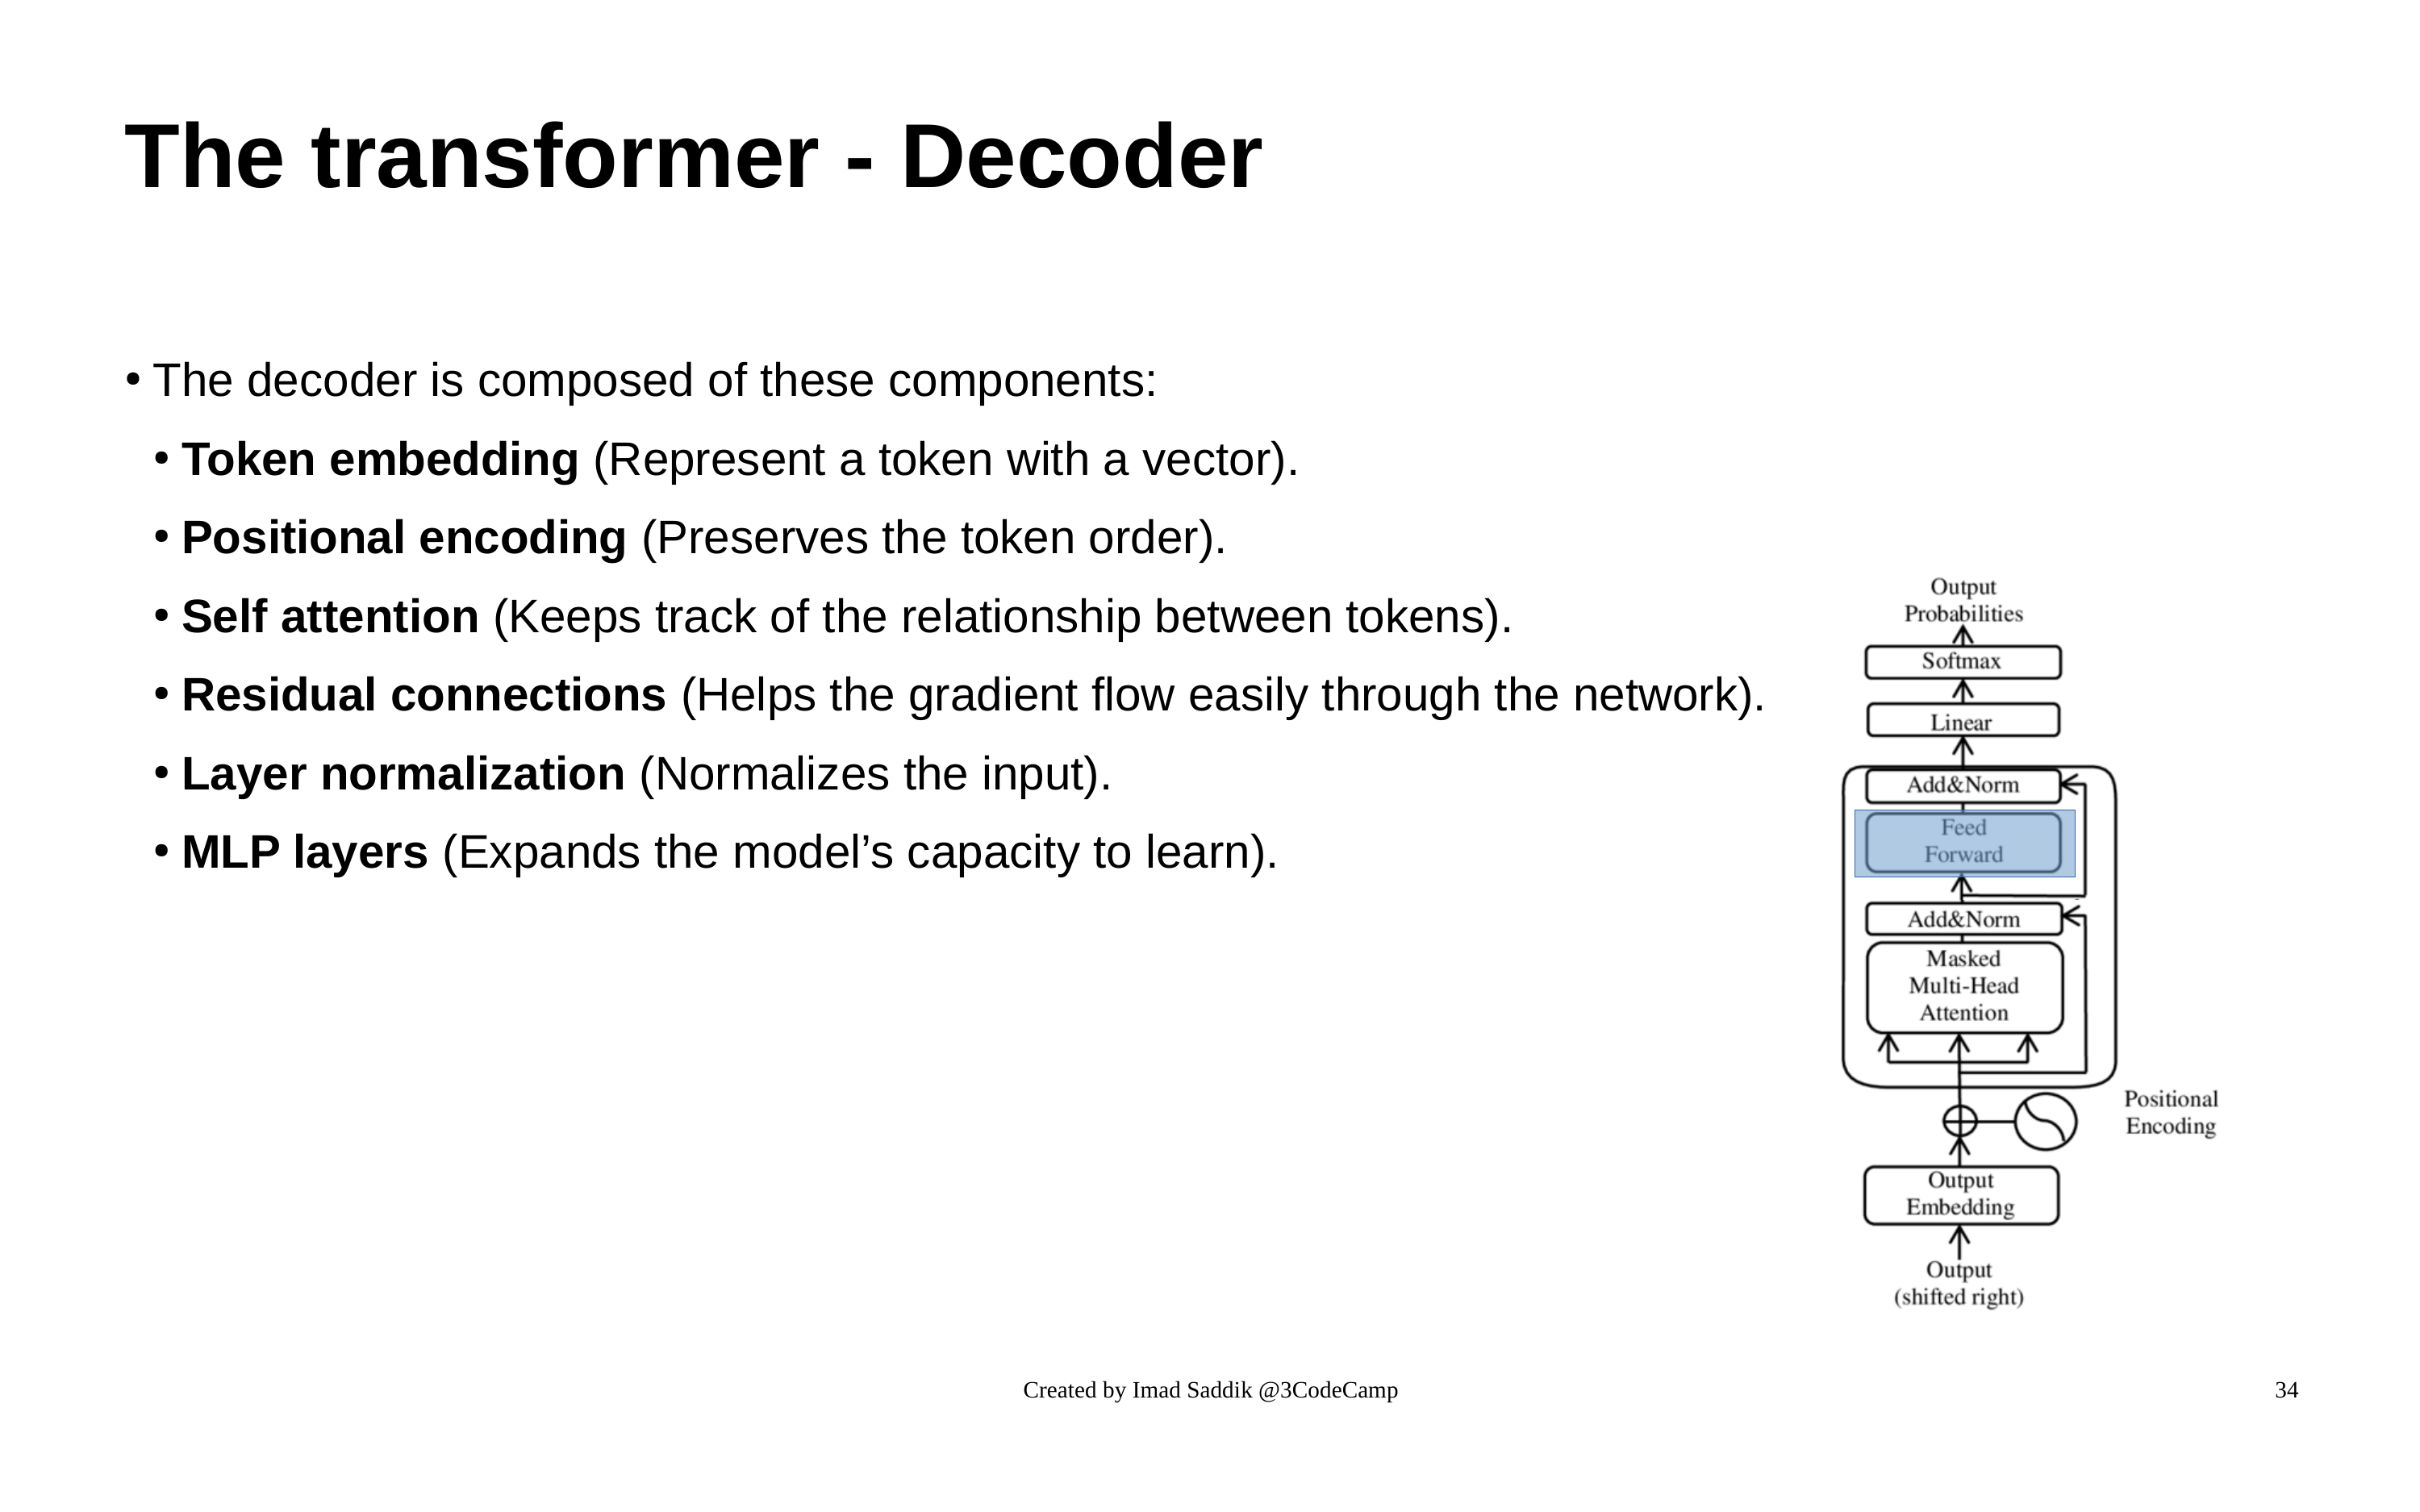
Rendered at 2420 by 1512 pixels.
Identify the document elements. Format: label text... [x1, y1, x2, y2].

text_box The transformer - Decoder [112, 61, 1664, 251]
text_box [1855, 810, 2076, 877]
text_box The decoder is composed of these components: Token embedding (Represent a token with a vector). Positional encoding (Preserves the token order). Self attention (Keeps track of the relationship between tokens). Residual connections (Helps the gradient flow easily through the network). Layer normalization (Normalizes the input). MLP layers (Expands the model’s capacity to learn). [112, 322, 1906, 885]
picture [1815, 562, 2299, 1331]
